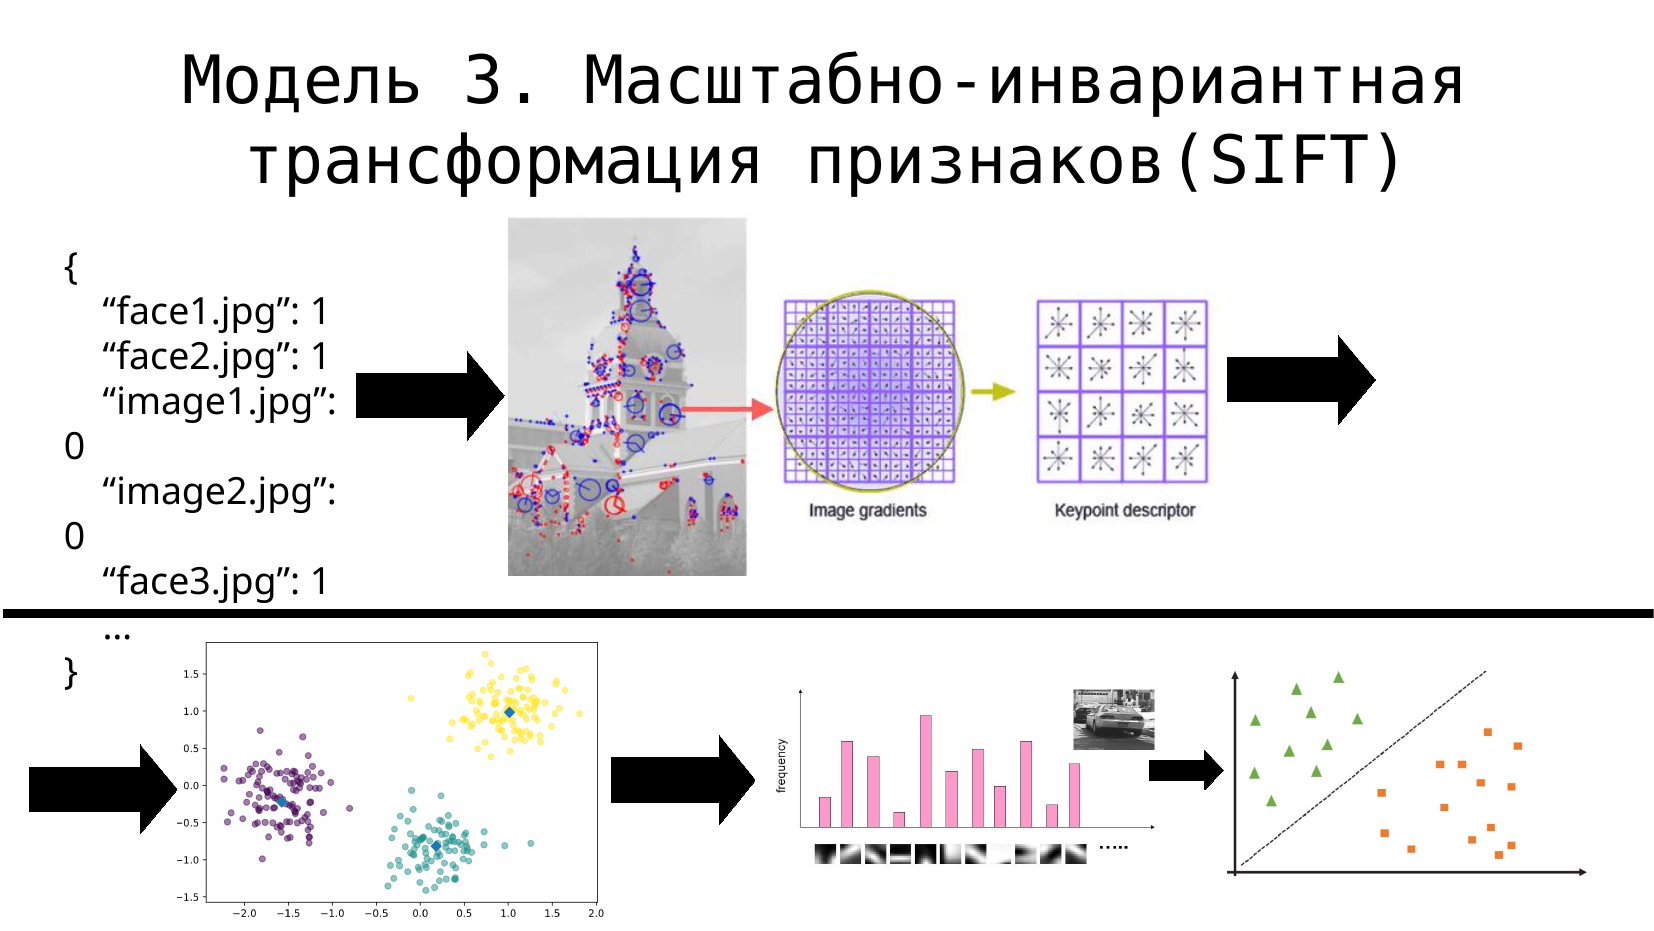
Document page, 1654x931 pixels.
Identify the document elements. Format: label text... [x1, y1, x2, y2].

picture [508, 215, 1224, 576]
text_box [1227, 335, 1376, 425]
text_box [1149, 750, 1224, 790]
text_box [29, 744, 177, 834]
picture [1227, 671, 1614, 876]
text_box [611, 735, 755, 825]
picture [755, 671, 1187, 870]
text_box { “face1.jpg”: 1 “face2.jpg”: 1 “image1.jpg”: 0 “image2.jpg”: 0 “face3.jpg”: 1 … } [48, 234, 379, 609]
title Модель 3. Масштабно-инвариантная трансформация признаков(SIFT) [82, 34, 1571, 200]
text_box [356, 351, 505, 441]
picture [177, 639, 608, 921]
